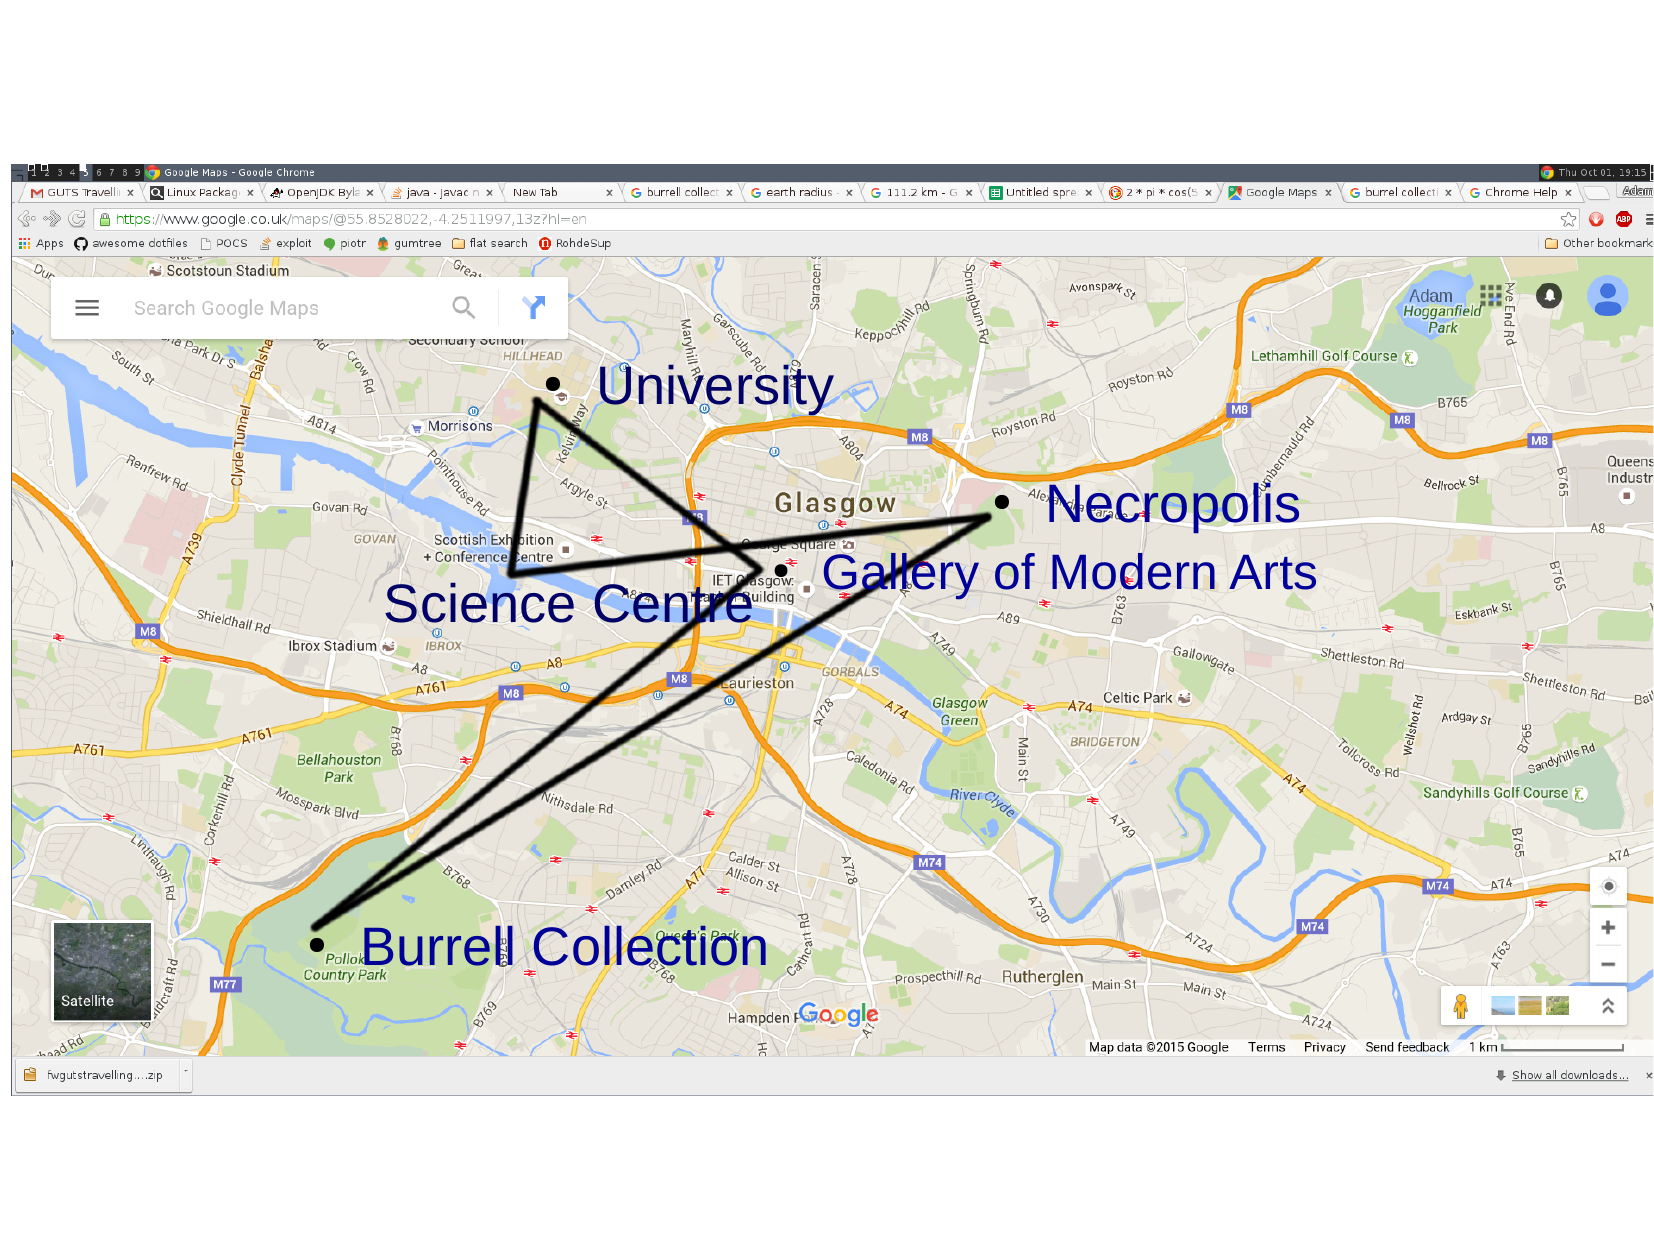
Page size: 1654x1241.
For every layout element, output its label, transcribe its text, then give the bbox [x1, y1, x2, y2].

chart [324, 531, 974, 573]
picture [11, 164, 1654, 1096]
chart [324, 614, 1329, 709]
list Burrell Collection [289, 916, 882, 987]
list Necropolis [974, 473, 1567, 544]
list University [525, 355, 1118, 425]
list Science Centre [313, 573, 906, 644]
list Gallery of Modern Arts [756, 544, 1349, 614]
